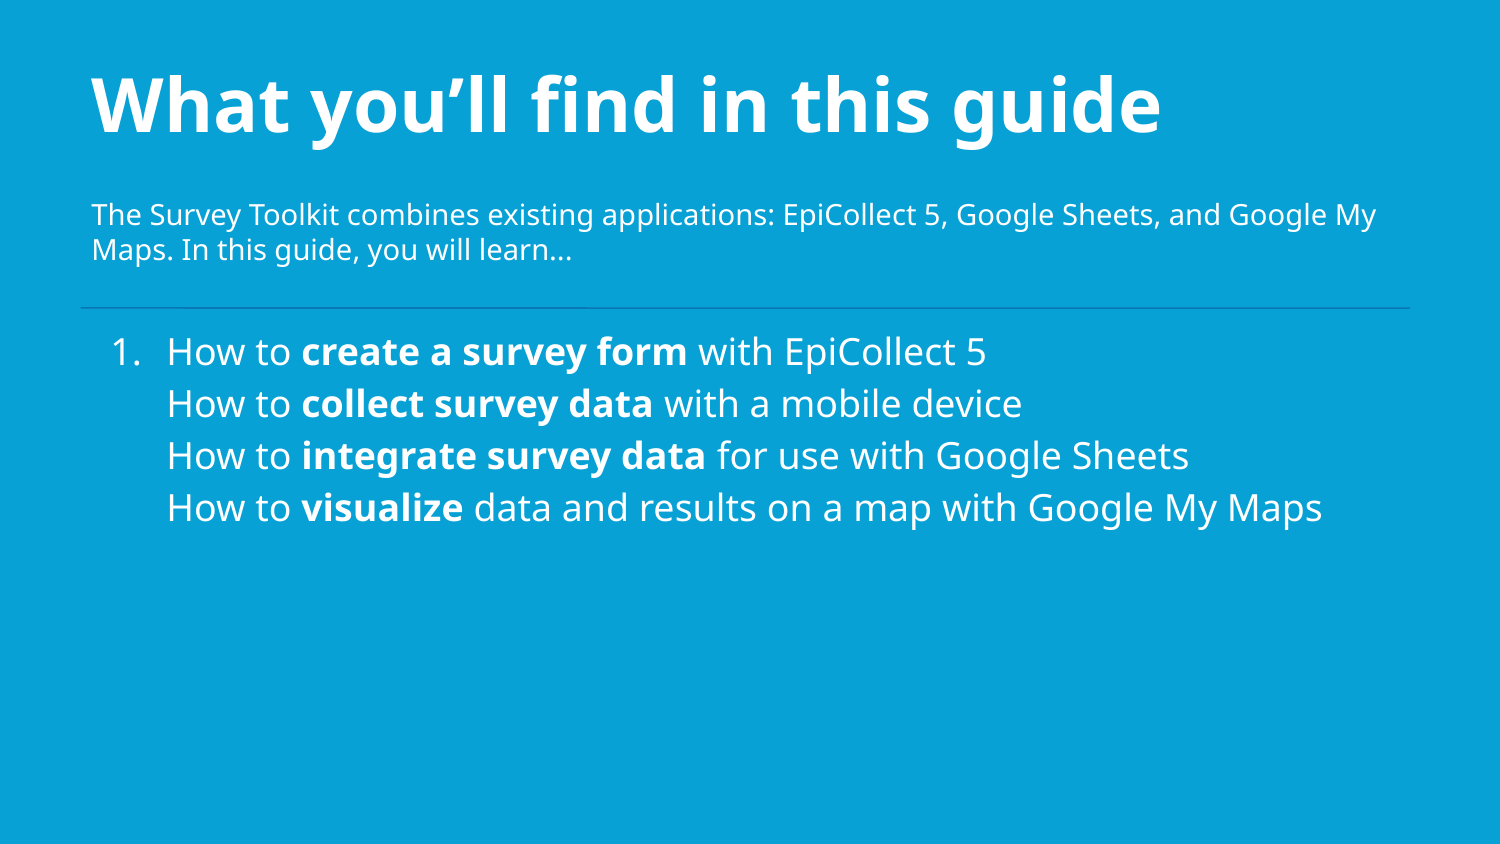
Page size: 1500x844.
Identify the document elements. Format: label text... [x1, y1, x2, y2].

title The Survey Toolkit combines existing applications: EpiCollect 5, Google Sheets, and Google My Maps. In this guide, you will learn... [76, 180, 1399, 306]
title How to create a survey form with EpiCollect 5 How to collect survey data with a mobile device How to integrate survey data for use with Google Sheets How to visualize data and results on a map with Google My Maps [76, 306, 1399, 778]
text_box What you’ll find in this guide [76, 42, 1418, 182]
